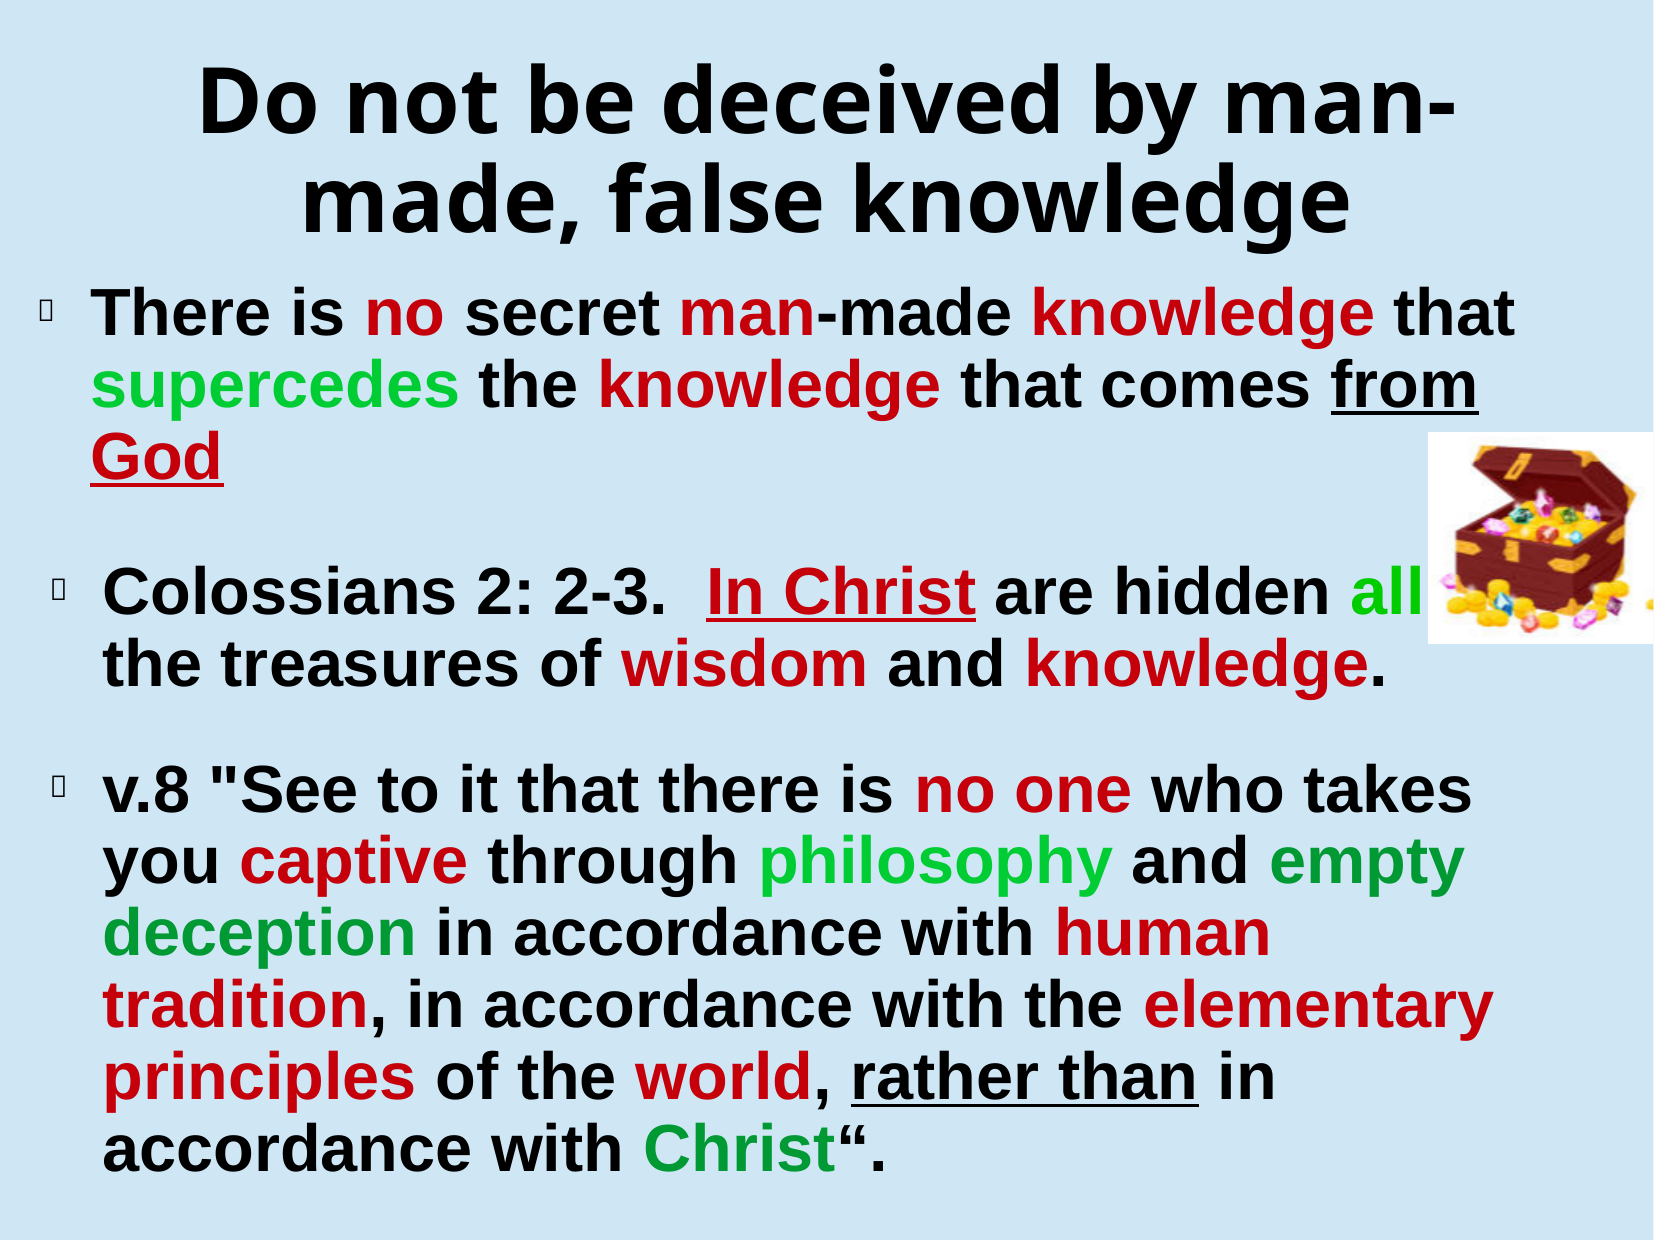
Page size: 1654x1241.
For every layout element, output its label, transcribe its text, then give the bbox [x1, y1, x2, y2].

list v.8 "See to it that there is no one who takes you captive through philosophy and empty deception in accordance with human tradition, in accordance with the elementary principles of the world, rather than in accordance with Christ“. [31, 754, 1544, 1197]
title Do not be deceived by man-made, false knowledge [82, 49, 1571, 257]
list Colossians 2: 2-3. In Christ are hidden all the treasures of wisdom and knowledge. [31, 556, 1543, 712]
list There is no secret man-made knowledge that supercedes the knowledge that comes from God [19, 278, 1606, 514]
picture [1428, 432, 1654, 644]
